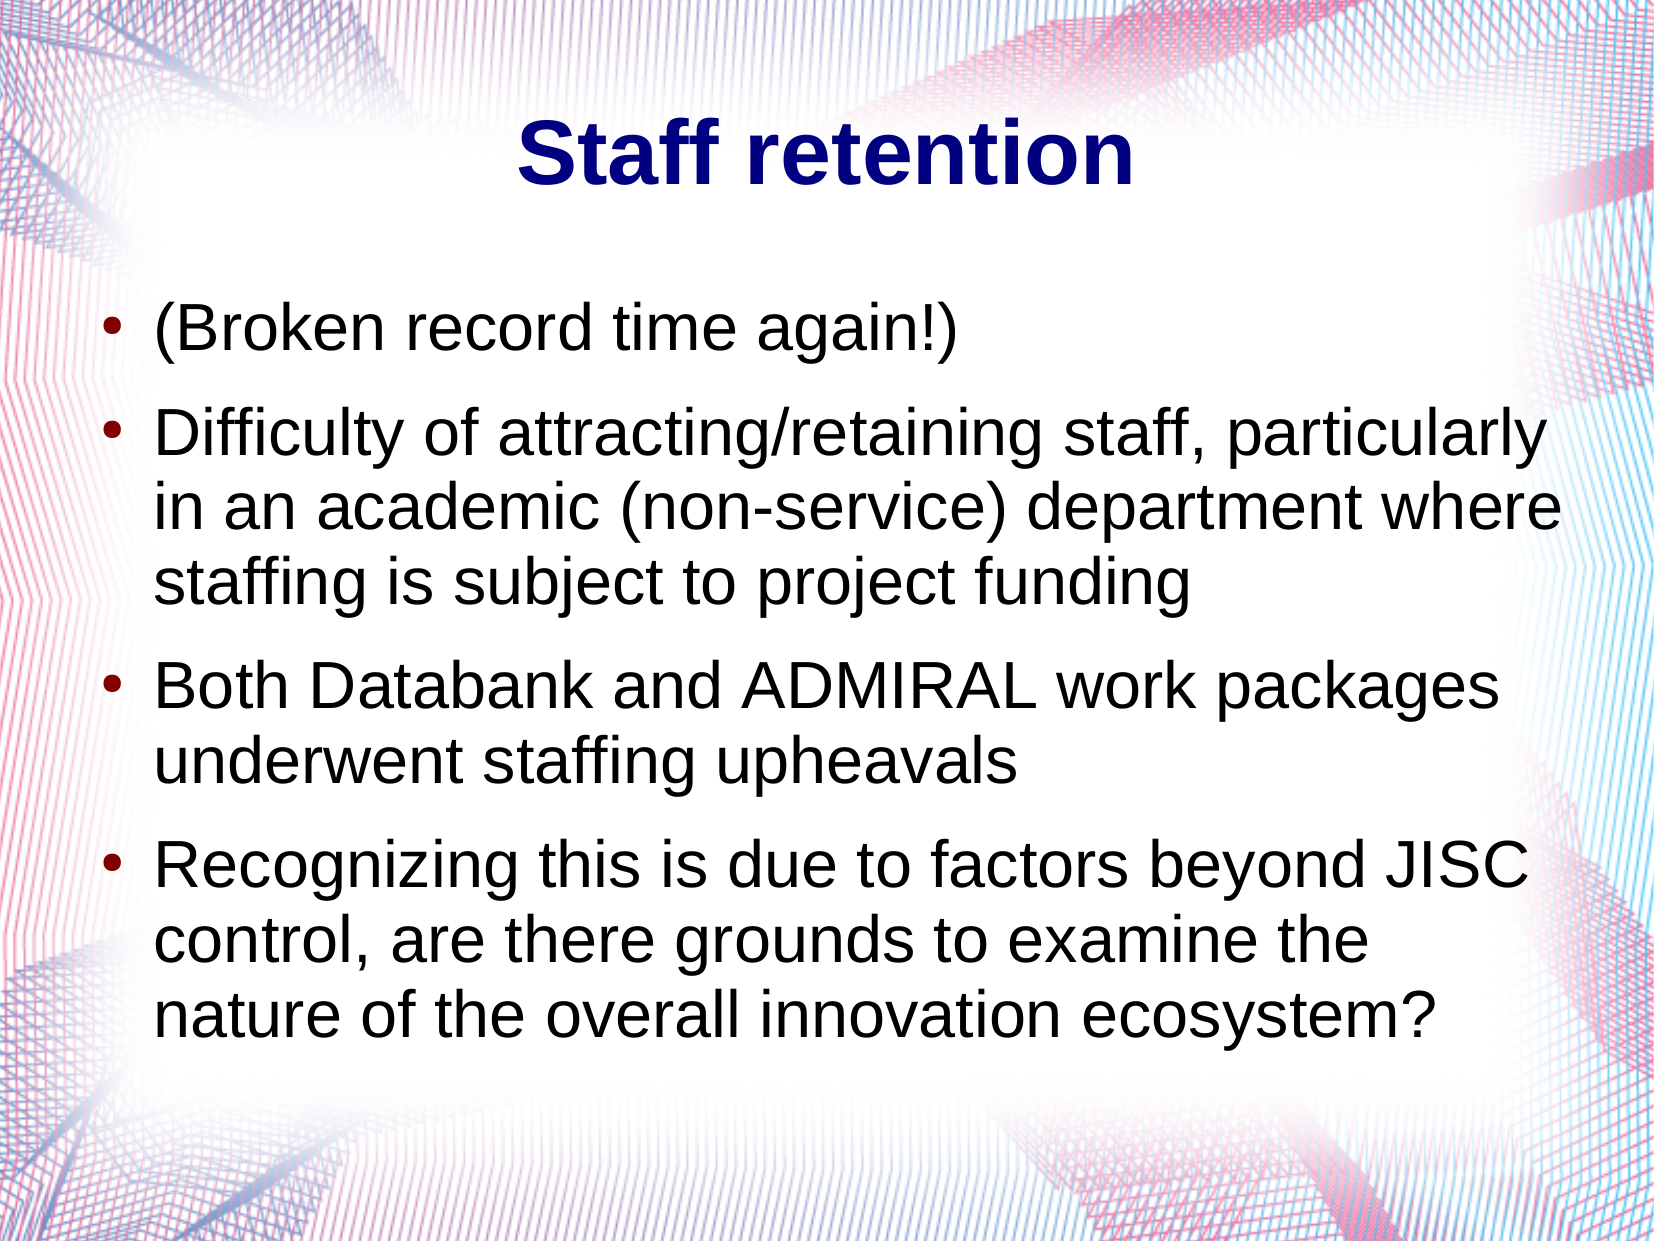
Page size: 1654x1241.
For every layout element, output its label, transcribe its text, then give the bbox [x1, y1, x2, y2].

picture [0, 0, 1654, 1241]
list (Broken record time again!) Difficulty of attracting/retaining staff, particularly in an academic (non-service) department where staffing is subject to project funding Both Databank and ADMIRAL work packages underwent staffing upheavals Recognizing this is due to factors beyond JISC control, are there grounds to examine the nature of the overall innovation ecosystem? [82, 290, 1571, 1094]
title Staff retention [82, 56, 1571, 250]
